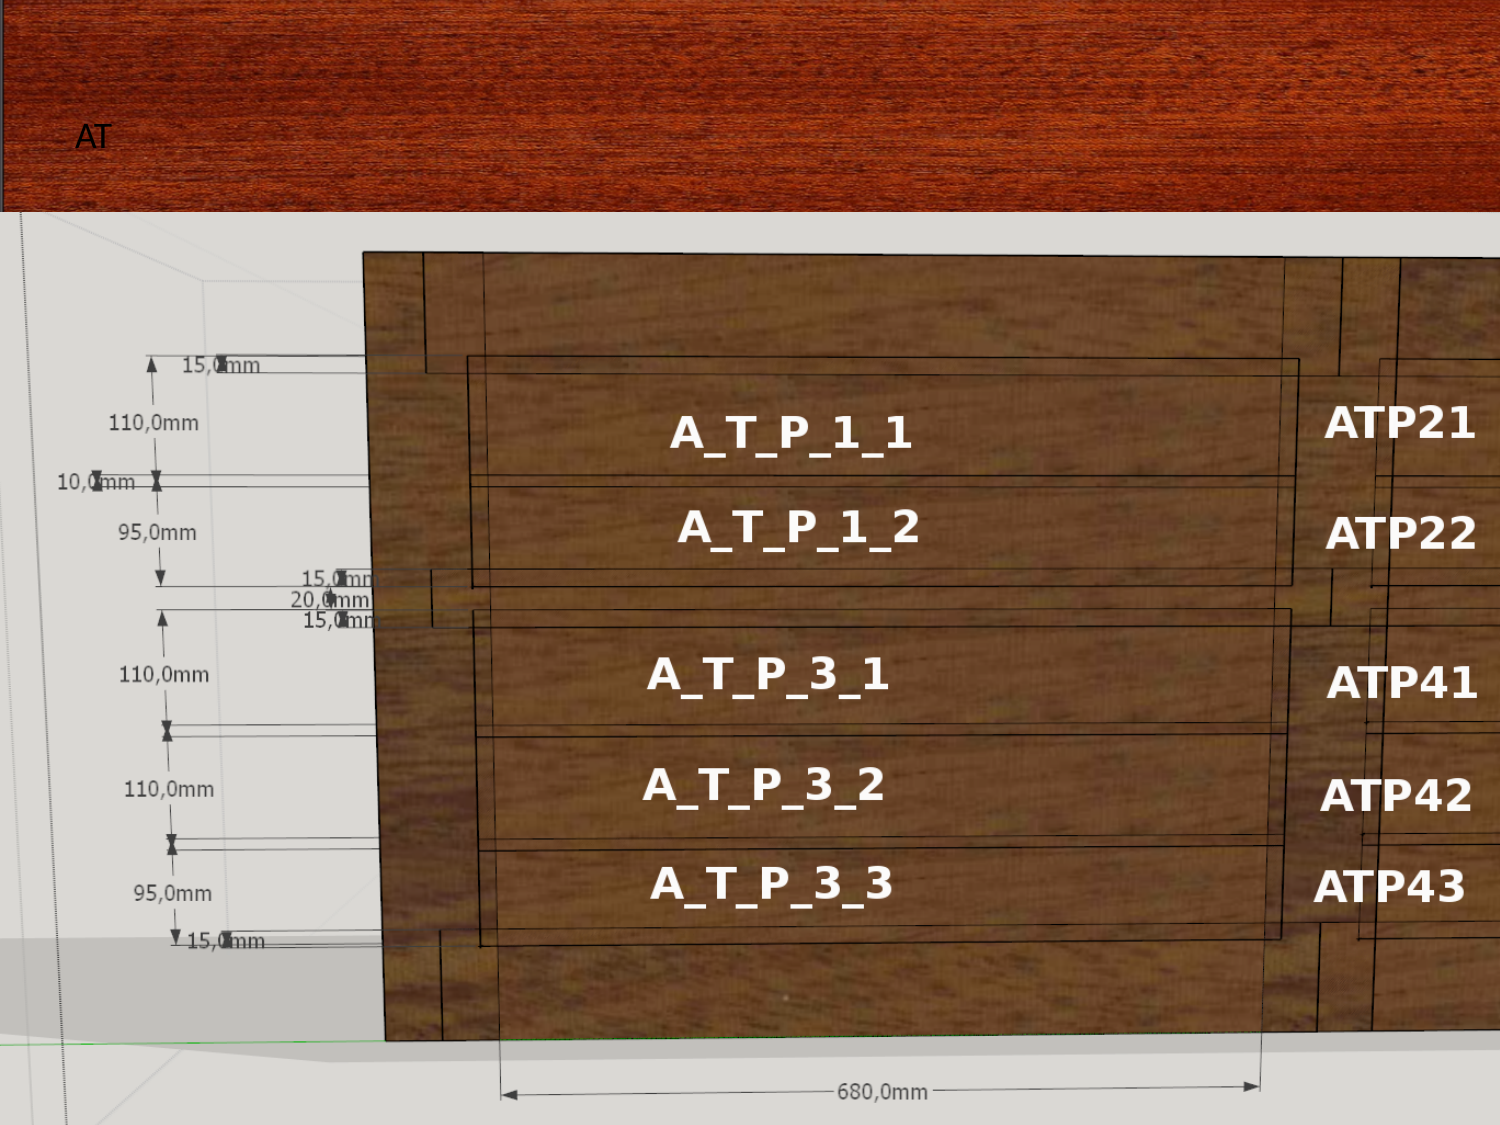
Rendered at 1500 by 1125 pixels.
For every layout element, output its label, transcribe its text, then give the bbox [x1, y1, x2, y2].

picture [0, 0, 1500, 1125]
title AT [75, 45, 1425, 212]
